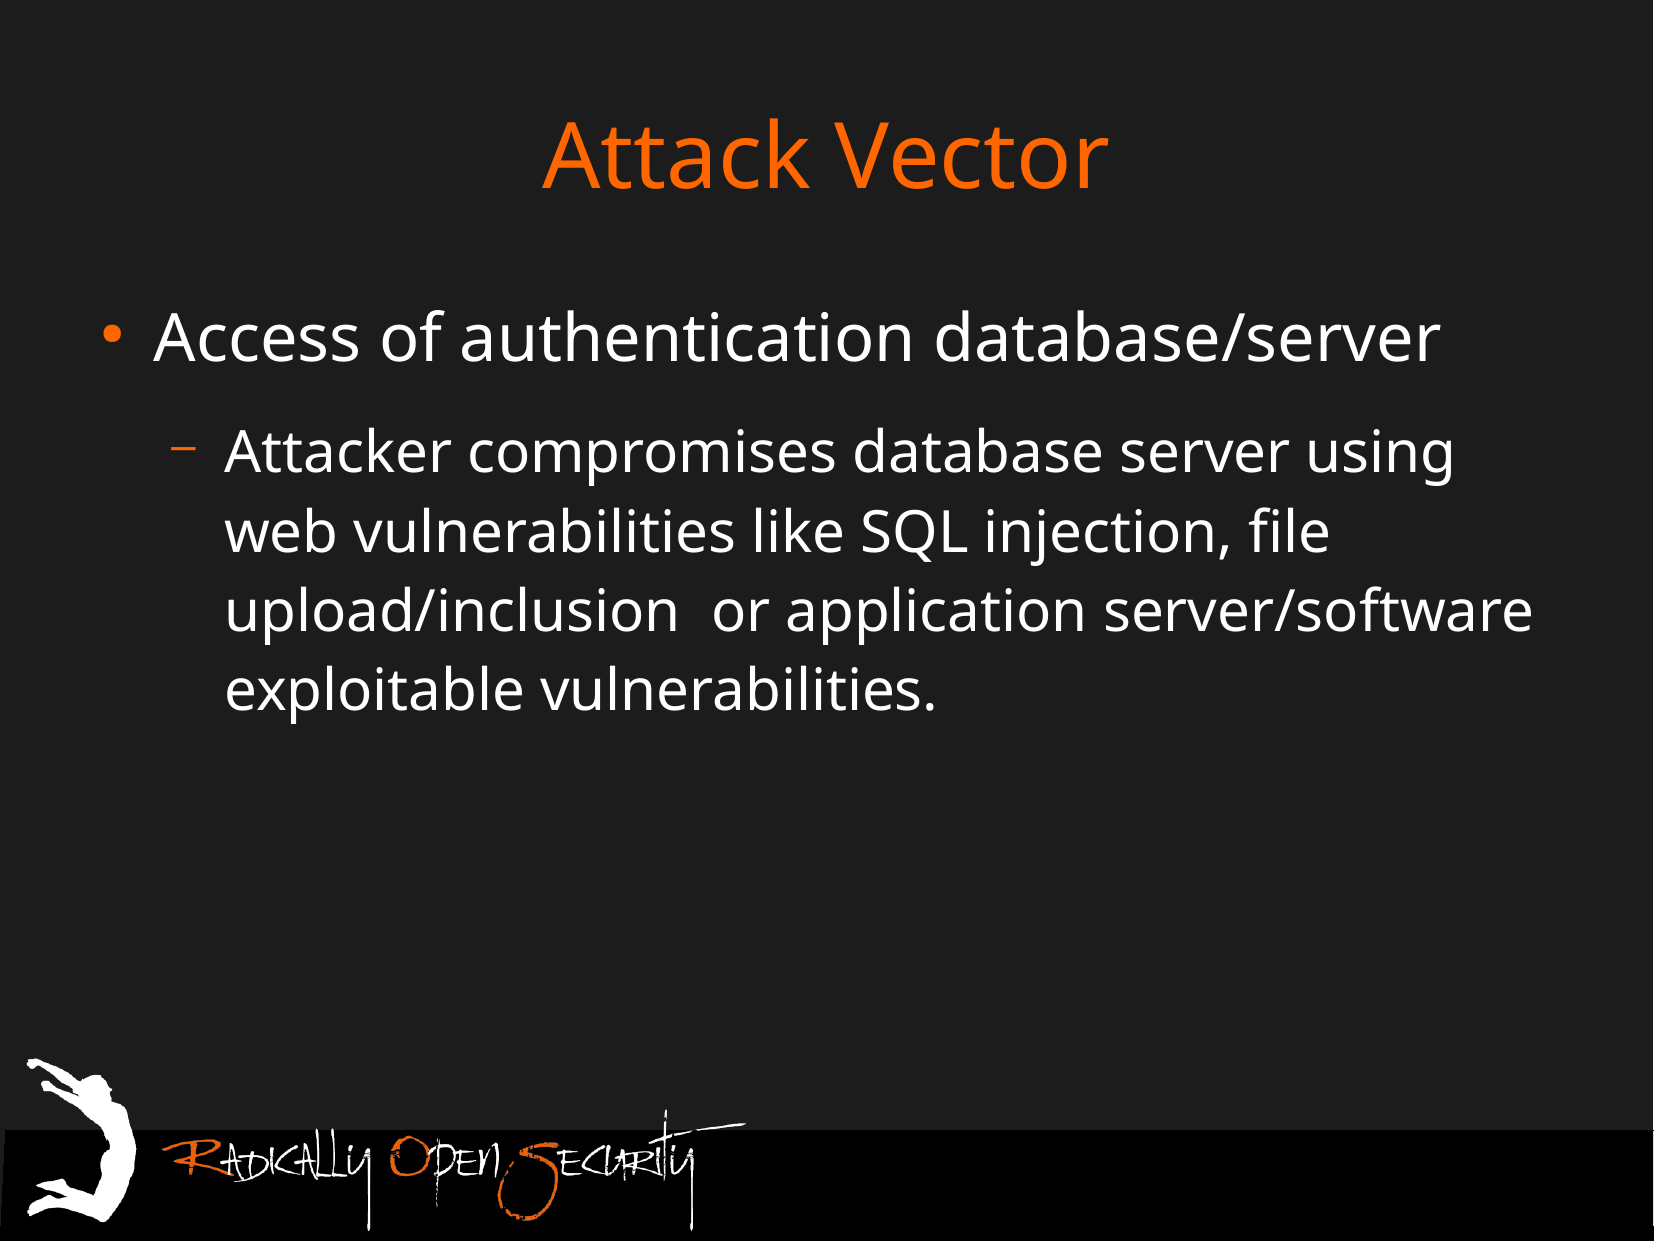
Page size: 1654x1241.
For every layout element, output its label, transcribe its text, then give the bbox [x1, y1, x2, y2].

picture [0, 1022, 778, 1241]
title Attack Vector [82, 49, 1571, 257]
list Access of authentication database/server Attacker compromises database server using web vulnerabilities like SQL injection, file upload/inclusion or application server/software exploitable vulnerabilities. [82, 290, 1571, 1010]
